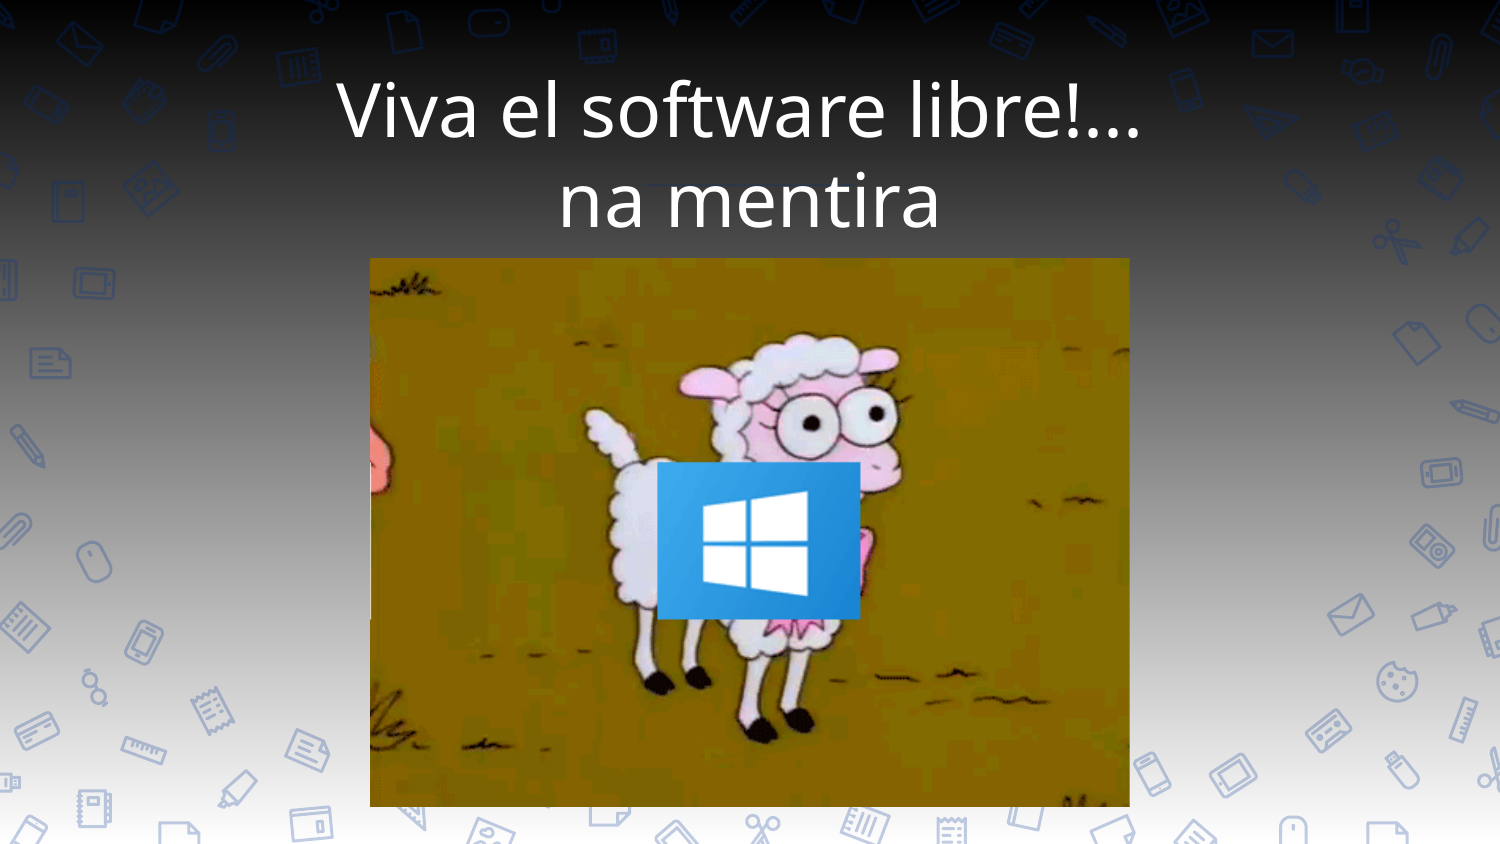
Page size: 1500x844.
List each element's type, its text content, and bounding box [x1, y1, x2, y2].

title Viva el software libre!... na mentira [182, 135, 1318, 259]
picture [370, 258, 1130, 807]
